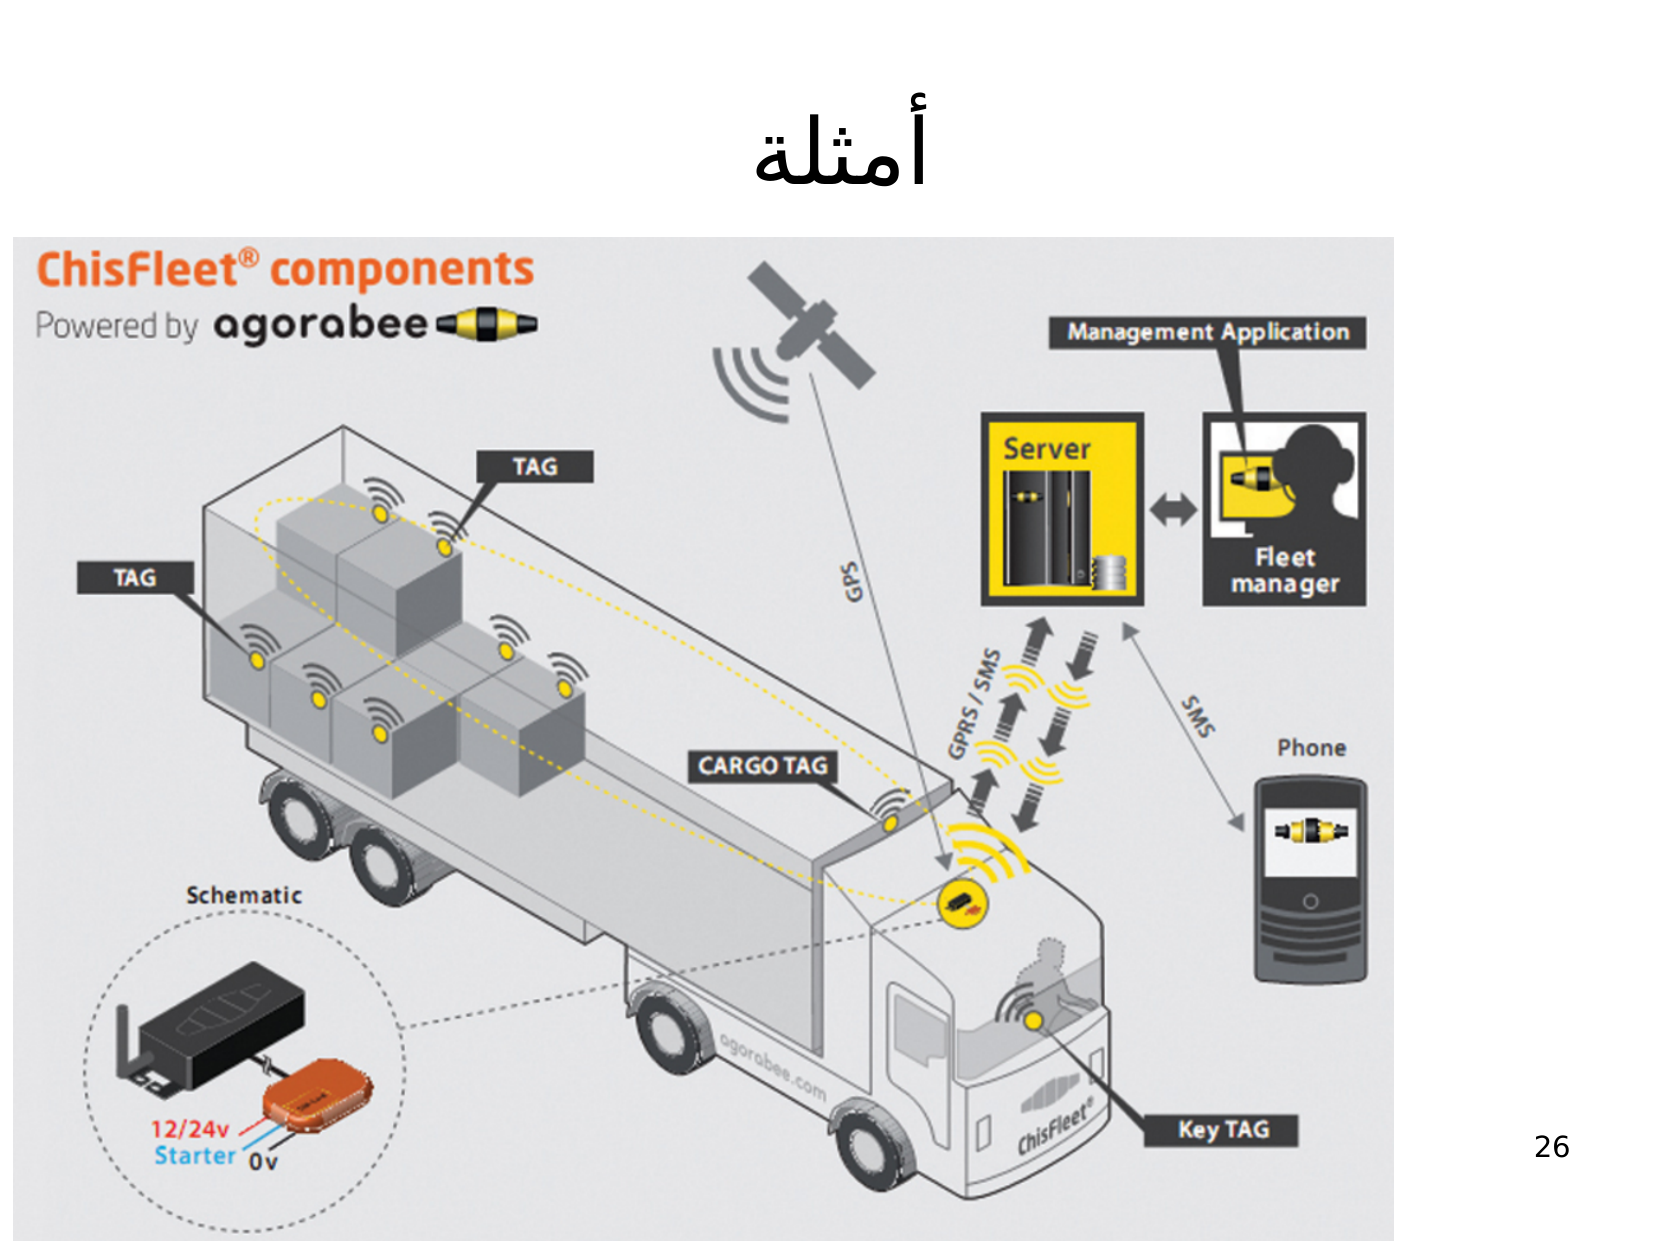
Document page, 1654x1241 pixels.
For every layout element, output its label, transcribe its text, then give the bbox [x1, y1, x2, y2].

picture [13, 237, 1394, 1241]
title أمثلة [82, 49, 1571, 257]
